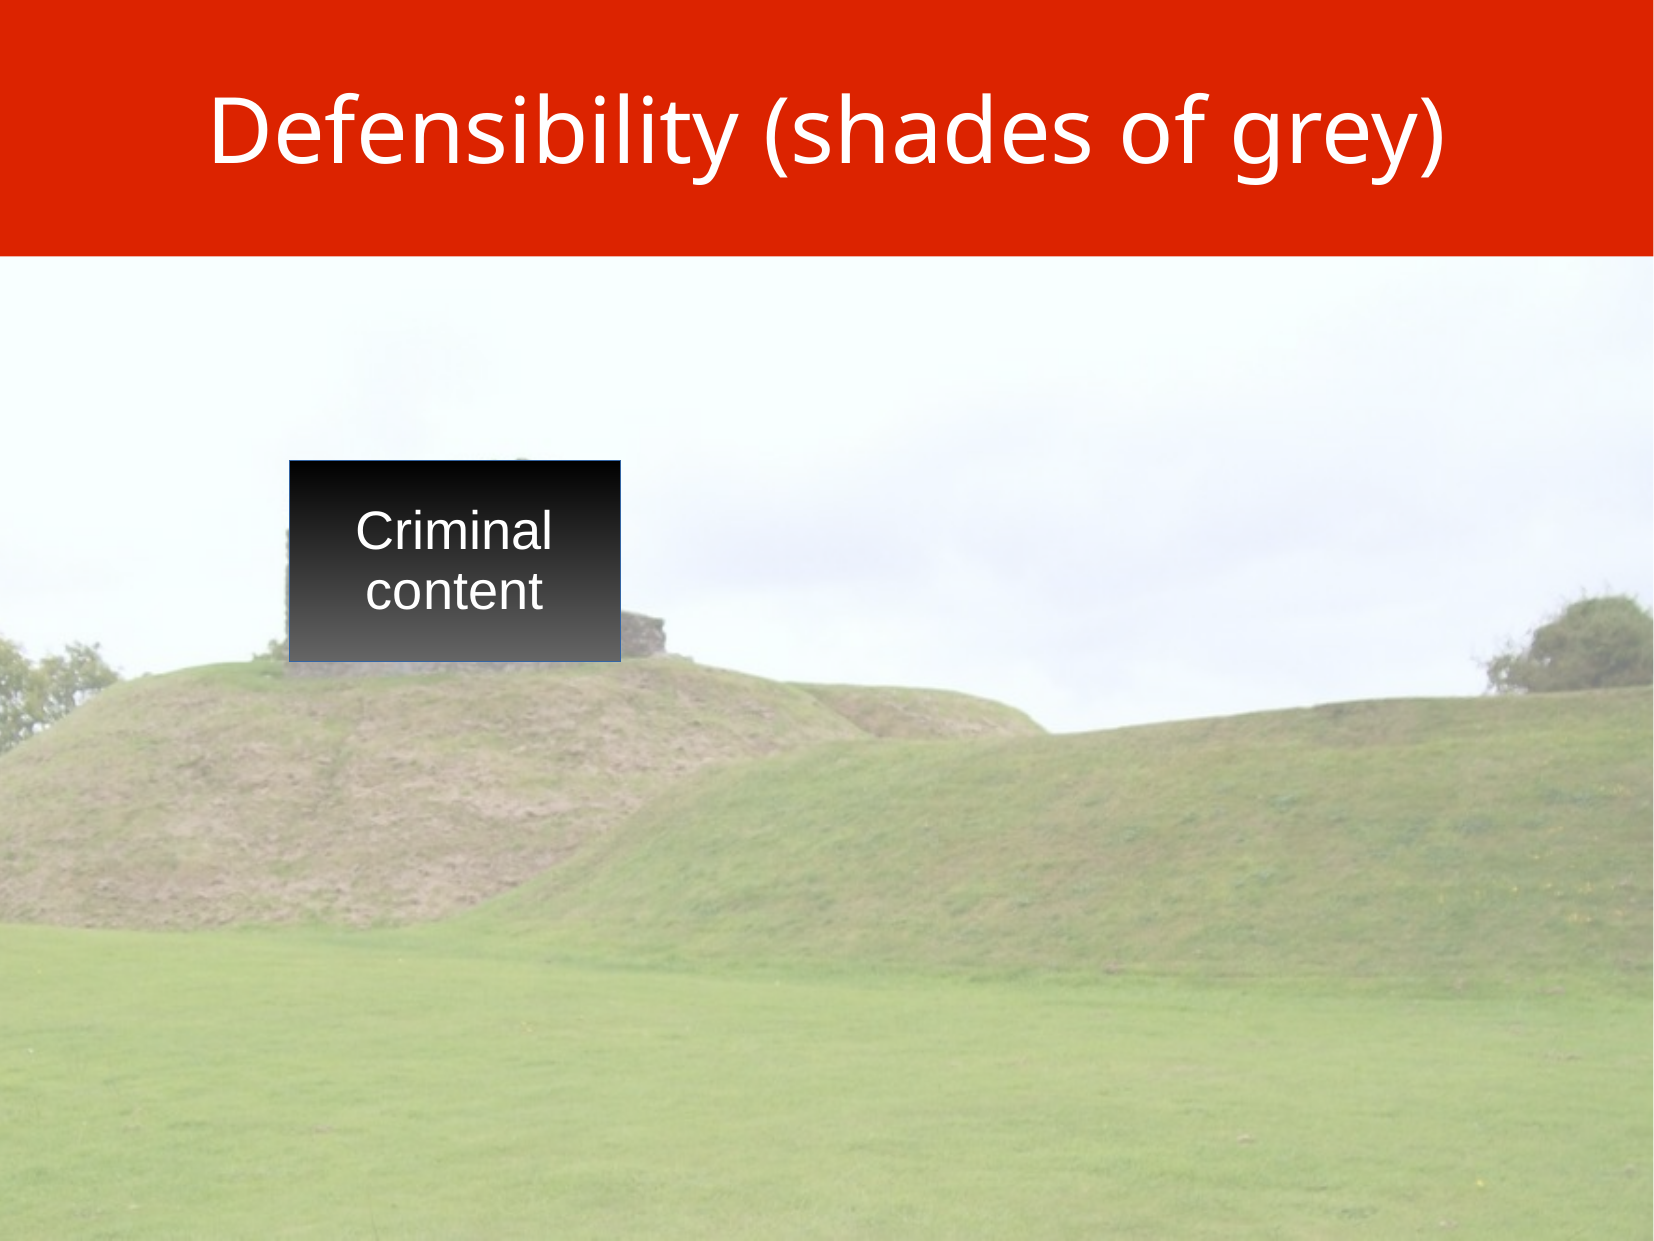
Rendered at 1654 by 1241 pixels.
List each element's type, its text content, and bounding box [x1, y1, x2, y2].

title Defensibility (shades of grey) [0, 0, 1654, 257]
text_box Criminal content [289, 460, 621, 662]
picture [0, 257, 1654, 1241]
